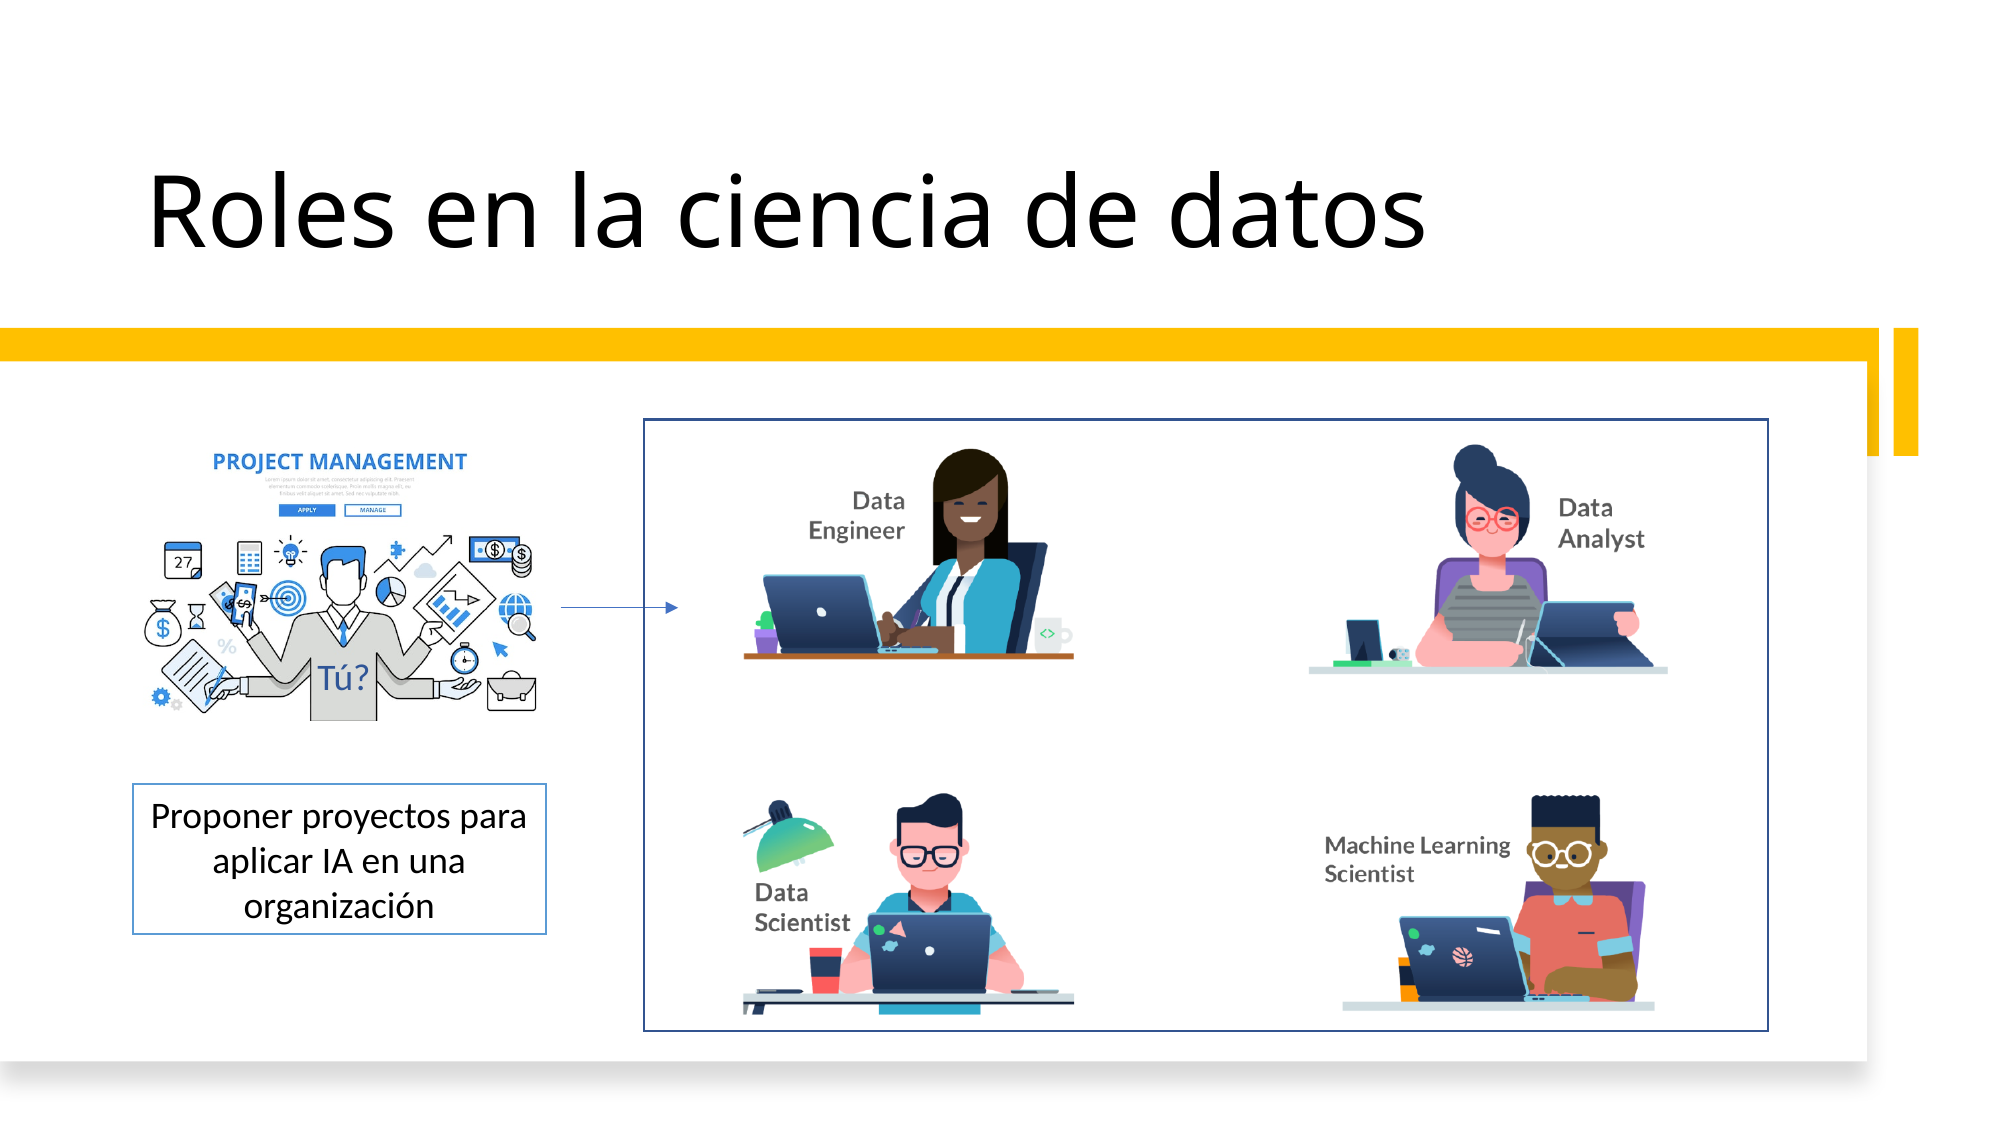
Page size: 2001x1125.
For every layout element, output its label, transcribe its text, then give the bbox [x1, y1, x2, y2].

title Roles en la ciencia de datos [130, 63, 1782, 277]
picture [688, 421, 1732, 1030]
text_box Tú? [302, 645, 386, 706]
text_box [1893, 327, 1919, 456]
text_box [0, 327, 1879, 1062]
text_box Proponer proyectos para aplicar IA en una organización [132, 783, 547, 934]
picture [132, 442, 547, 721]
